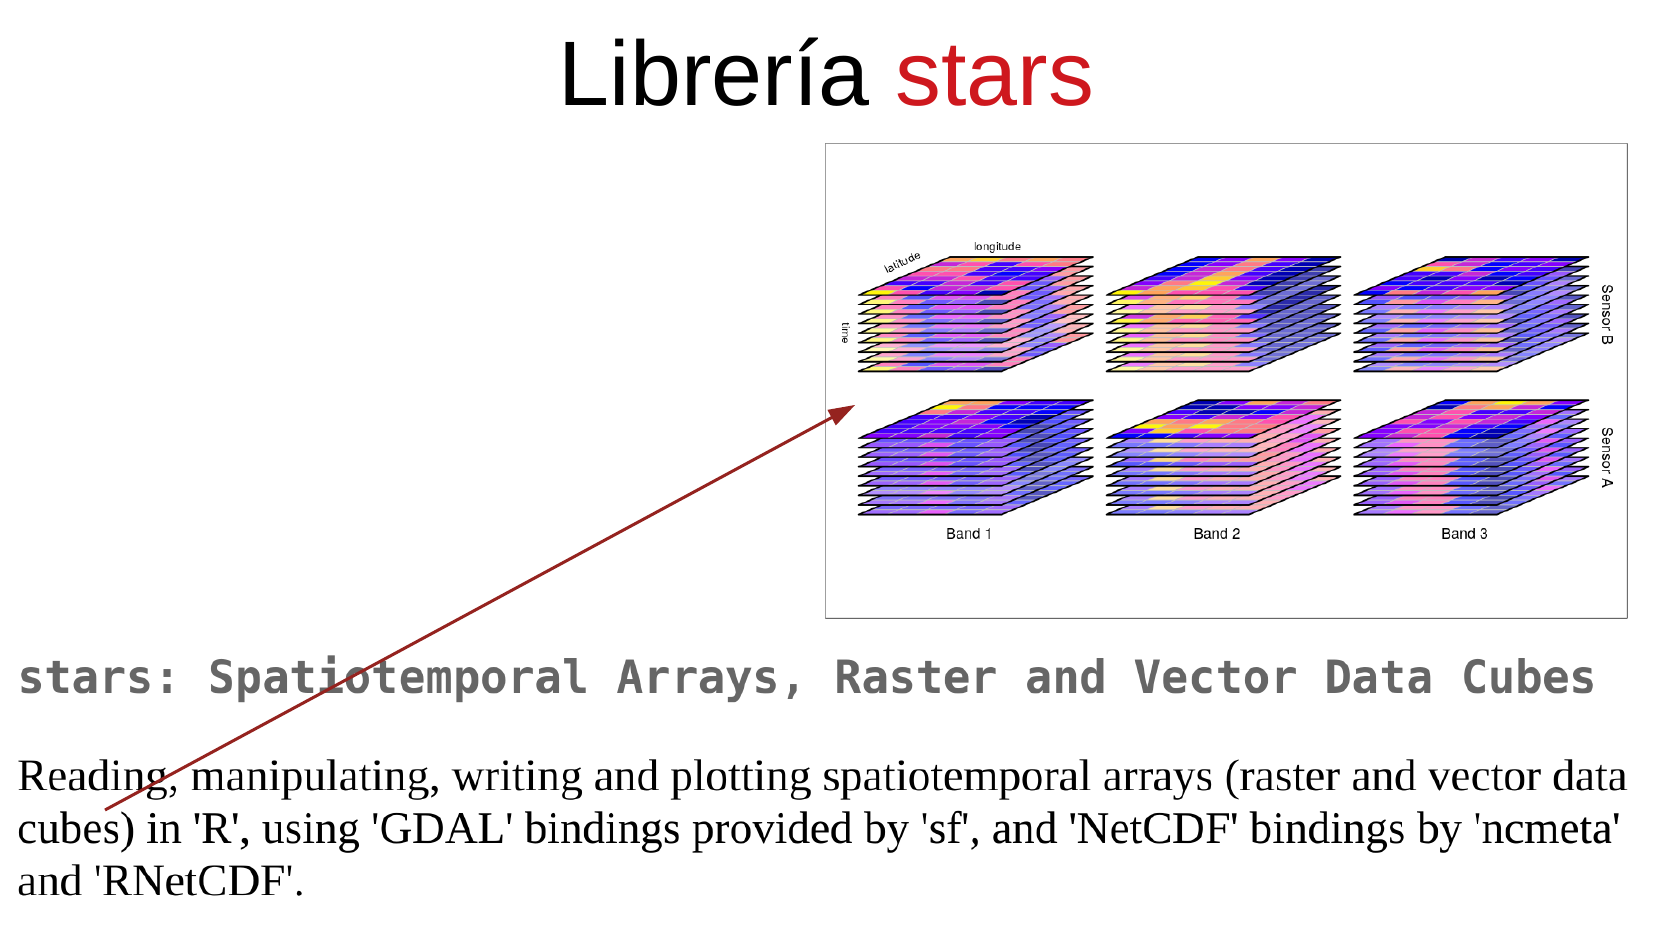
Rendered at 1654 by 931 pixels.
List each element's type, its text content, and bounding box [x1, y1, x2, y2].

picture [816, 134, 1636, 627]
picture [3, 645, 1654, 914]
title Librería stars [82, 0, 1571, 152]
